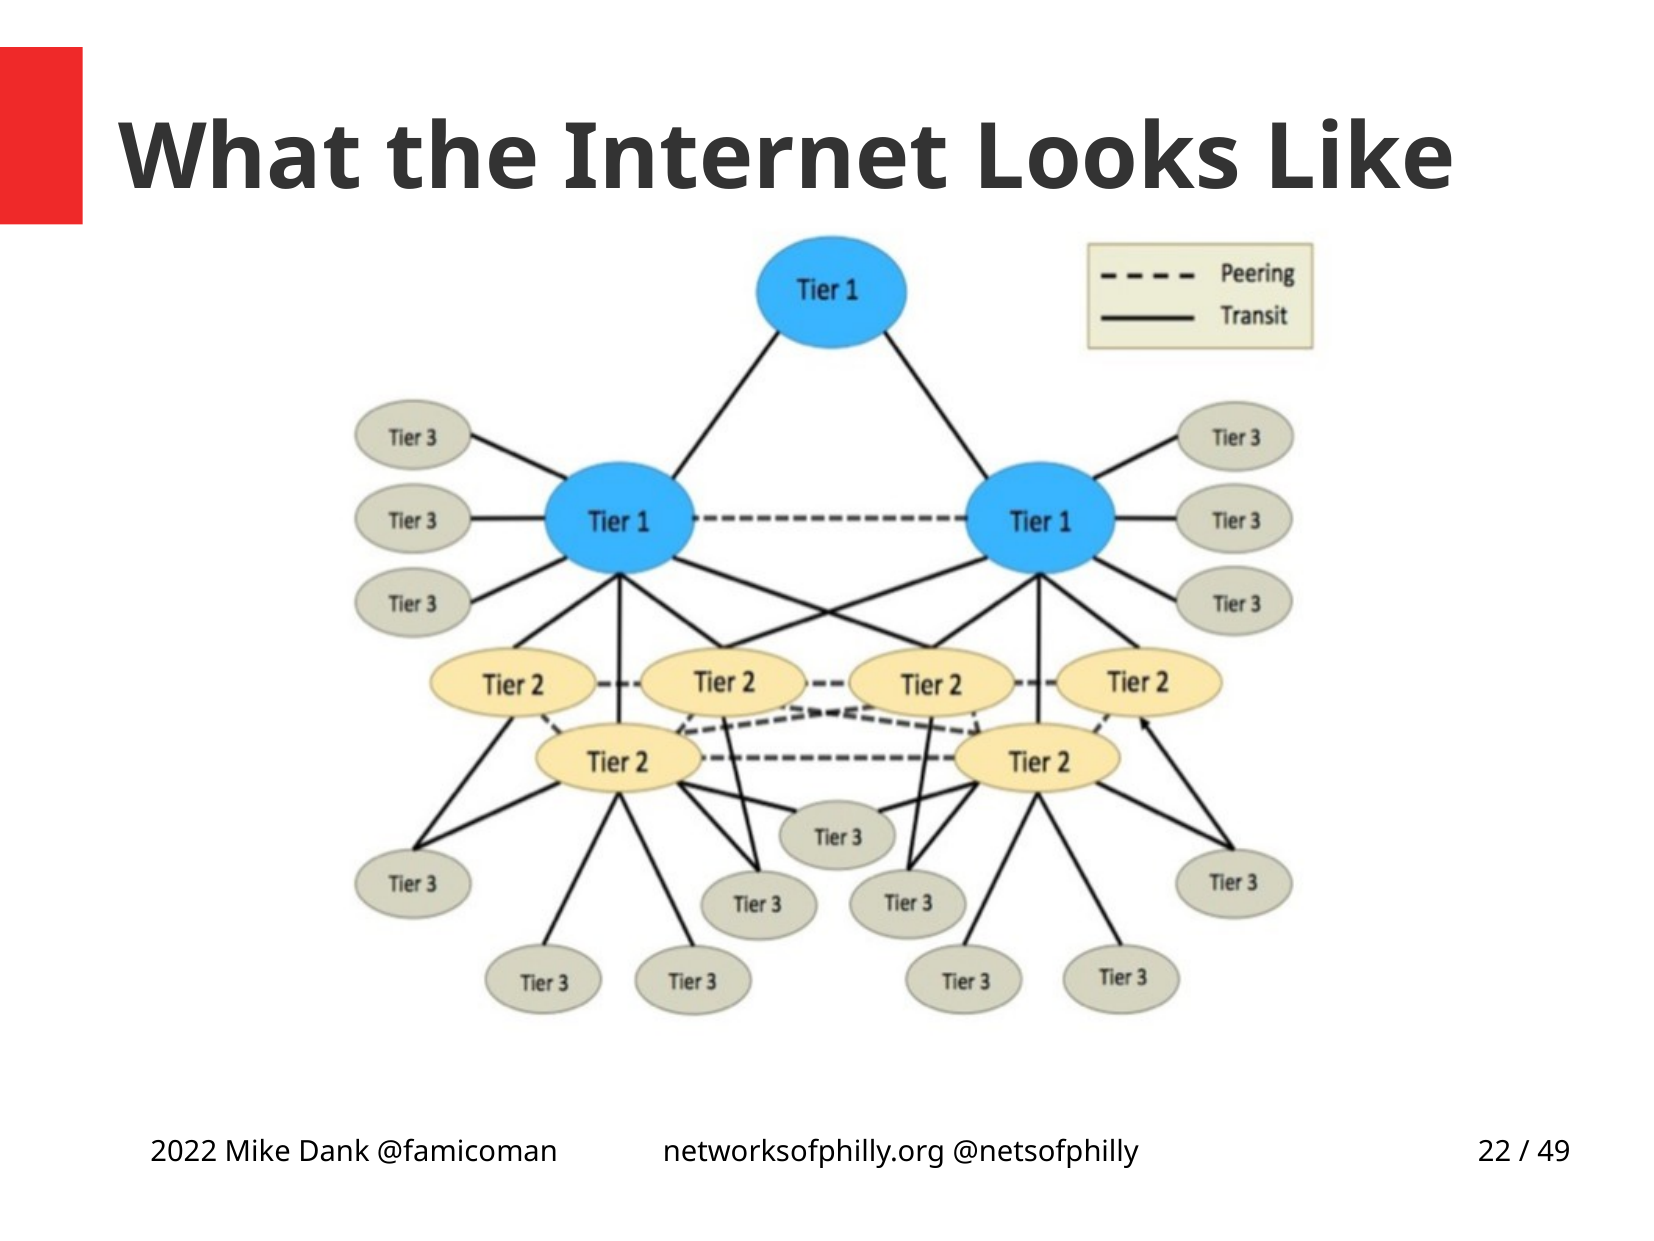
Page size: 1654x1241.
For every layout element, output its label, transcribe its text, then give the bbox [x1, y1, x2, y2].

title What the Internet Looks Like [118, 49, 1571, 257]
picture [178, 207, 1491, 1040]
